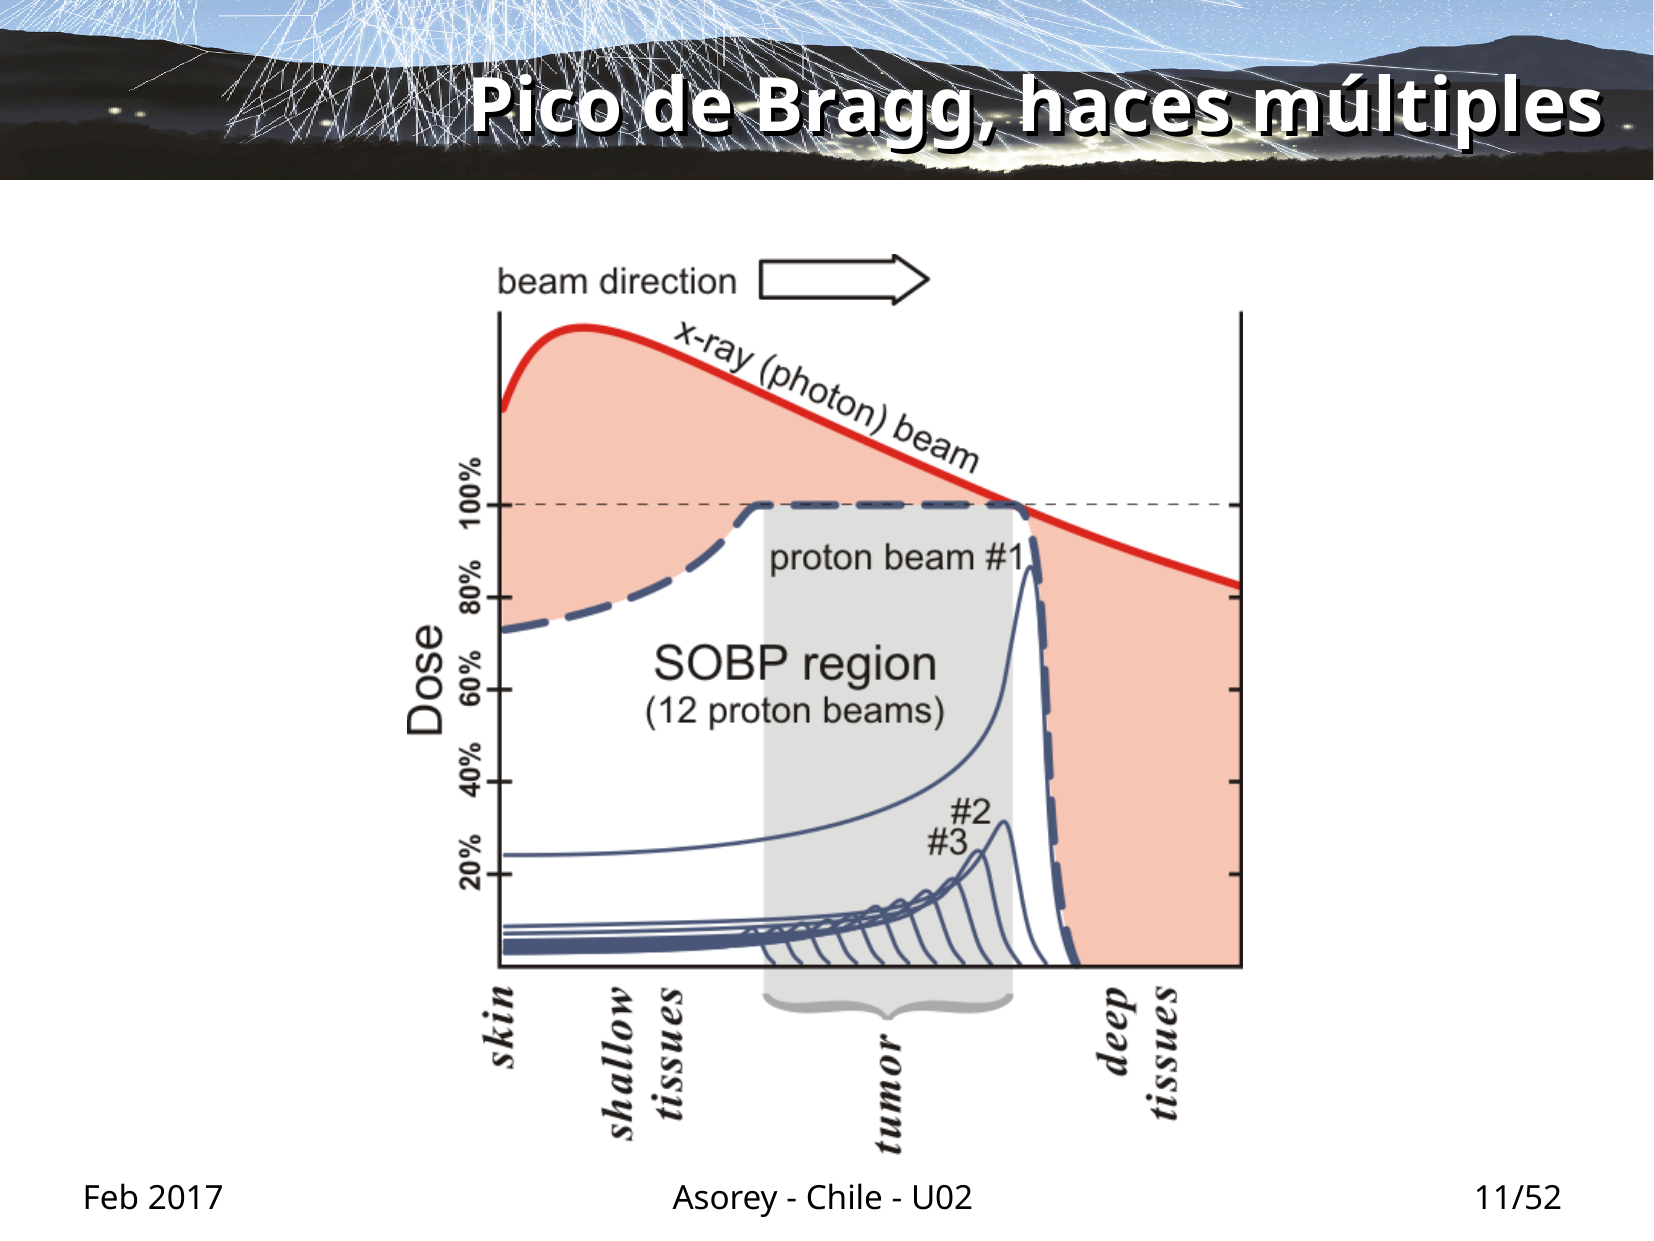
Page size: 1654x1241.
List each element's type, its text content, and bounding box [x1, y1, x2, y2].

title Pico de Bragg, haces múltiples [45, 15, 1606, 191]
picture [0, 0, 1654, 180]
picture [407, 254, 1243, 1156]
